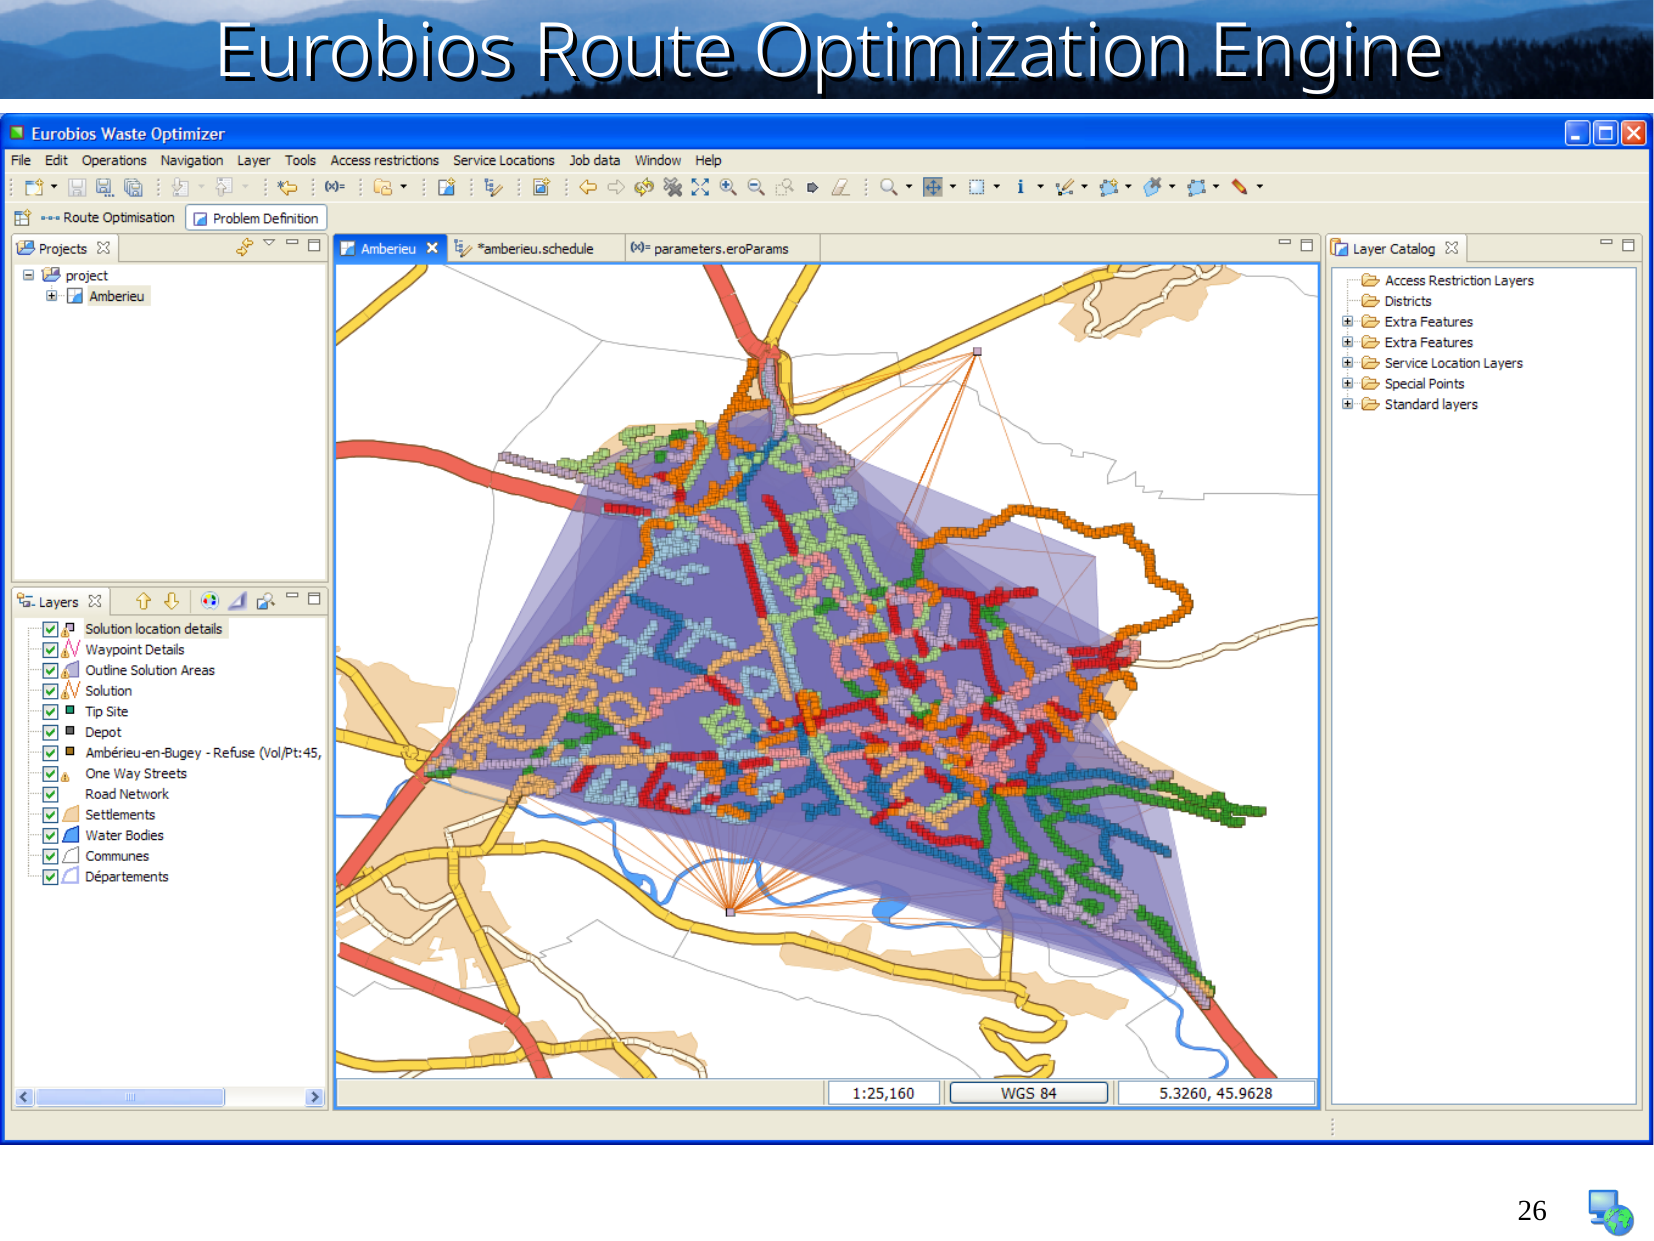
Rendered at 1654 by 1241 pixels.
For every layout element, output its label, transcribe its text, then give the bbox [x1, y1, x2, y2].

picture [1327, 0, 1654, 99]
title Eurobios Route Optimization Engine [49, 0, 1611, 96]
picture [0, 0, 822, 99]
picture [1588, 1189, 1635, 1238]
picture [0, 113, 1654, 1146]
